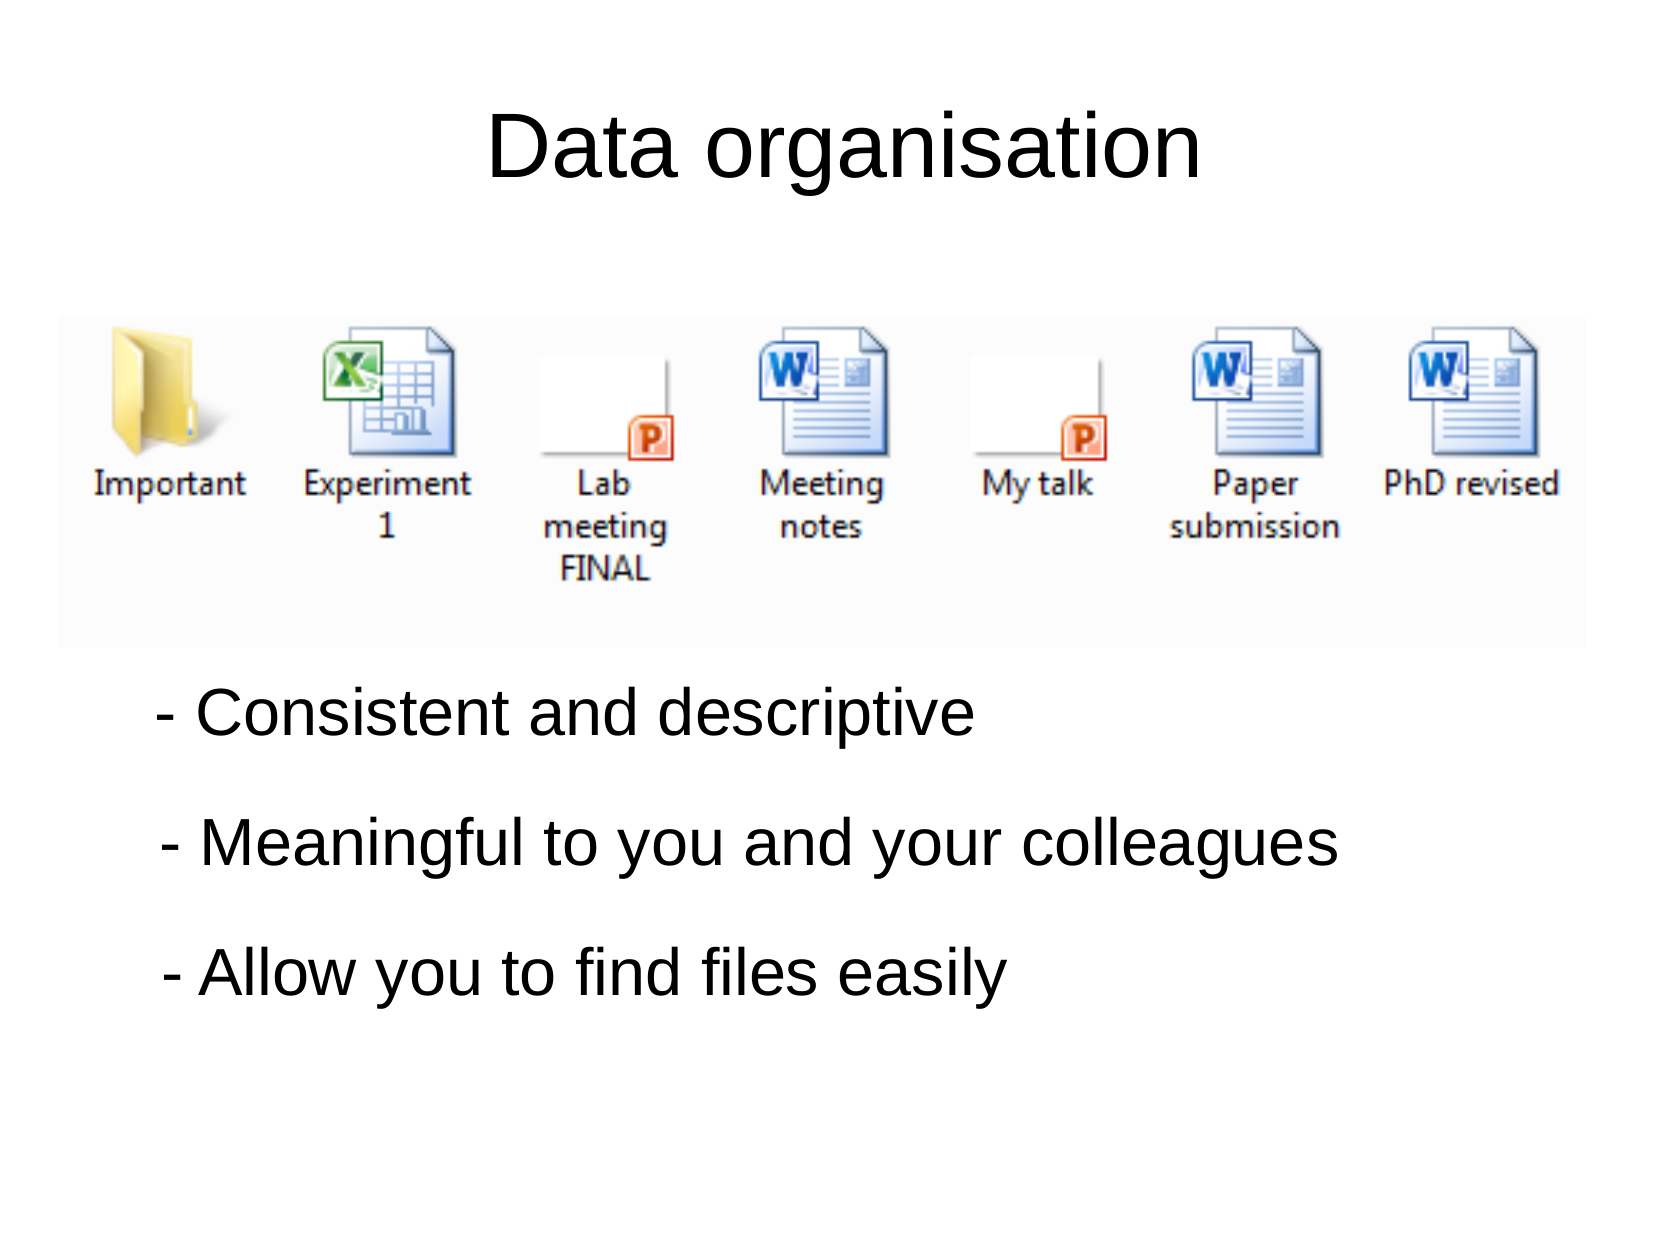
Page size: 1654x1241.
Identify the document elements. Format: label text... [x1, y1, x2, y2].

title - Allow you to find files easily [133, 919, 1036, 1026]
picture [58, 316, 1586, 647]
title - Meaningful to you and your colleagues [133, 789, 1366, 896]
title - Consistent and descriptive [154, 659, 1111, 766]
title Data organisation [450, 69, 1240, 222]
